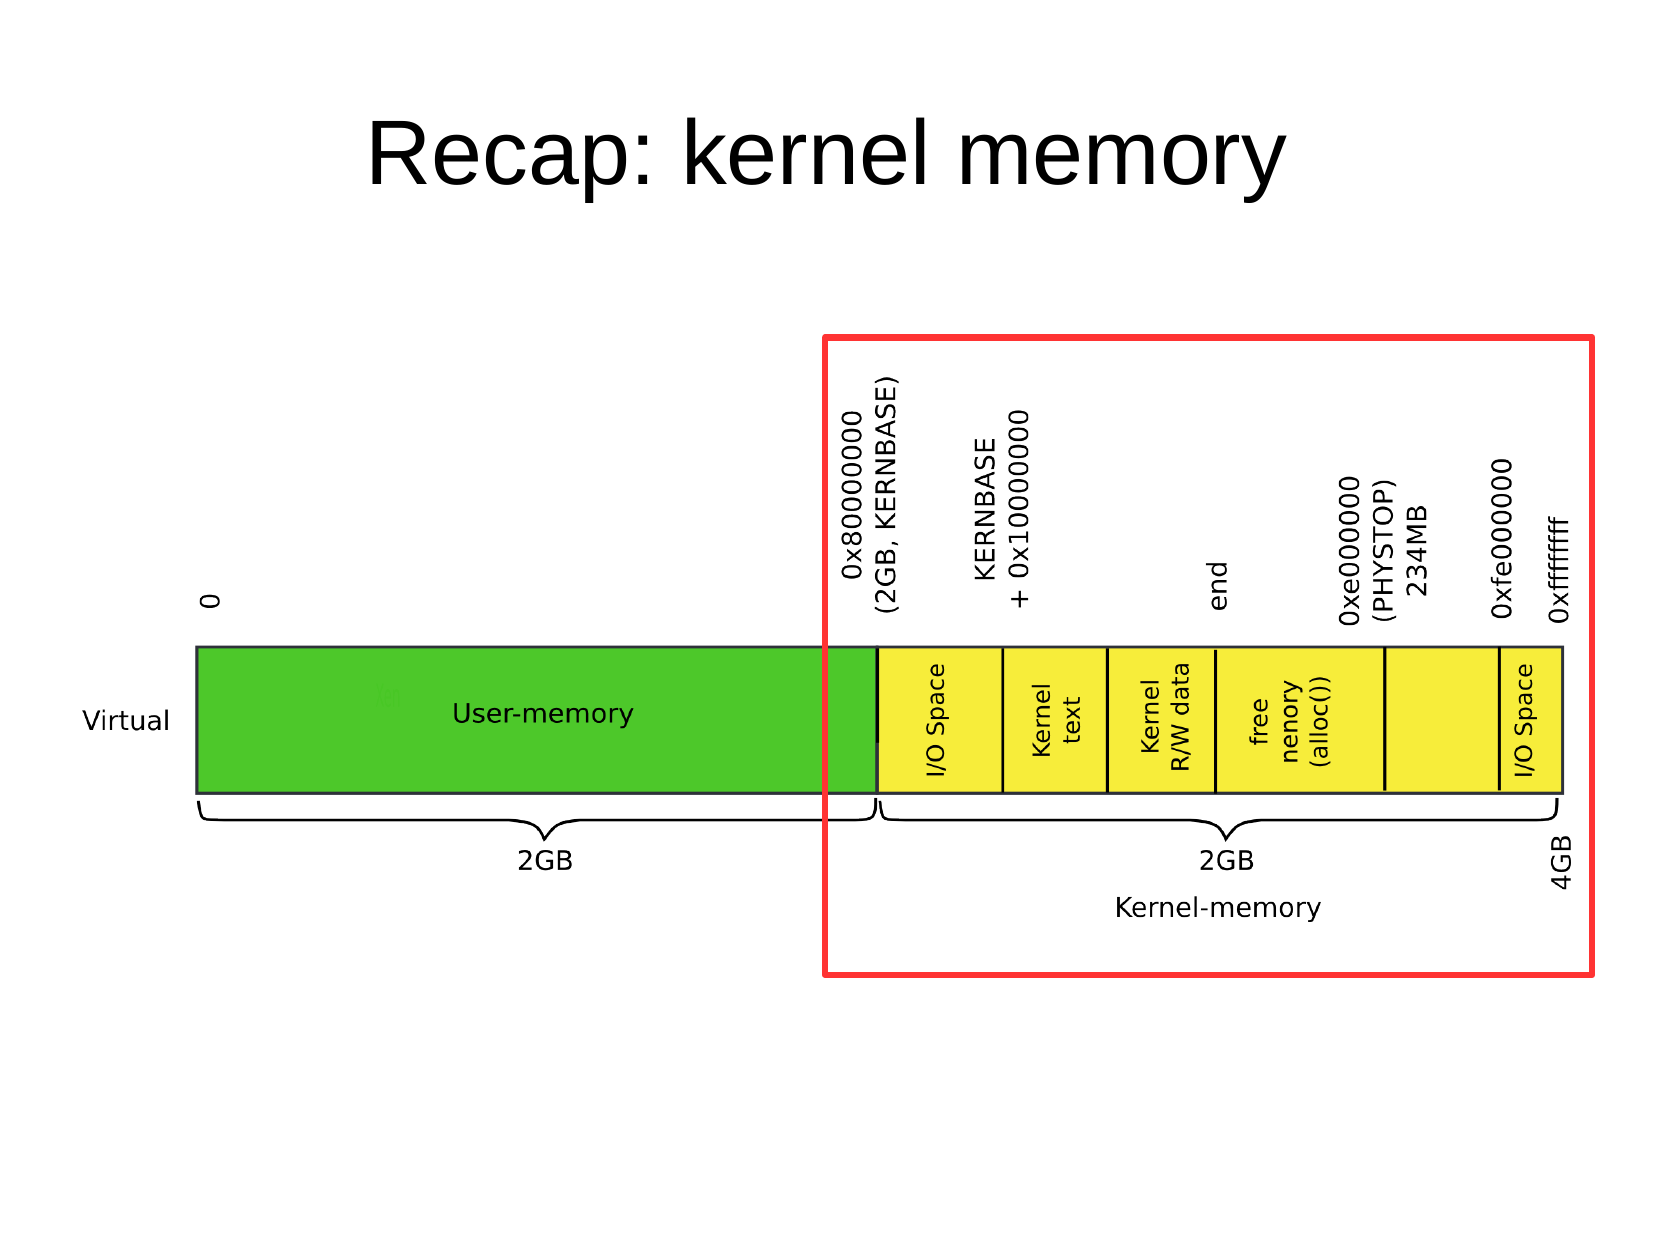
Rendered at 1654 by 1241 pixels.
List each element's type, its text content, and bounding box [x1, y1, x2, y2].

picture [82, 377, 822, 922]
title Recap: kernel memory [82, 49, 1571, 257]
picture [828, 377, 1571, 922]
